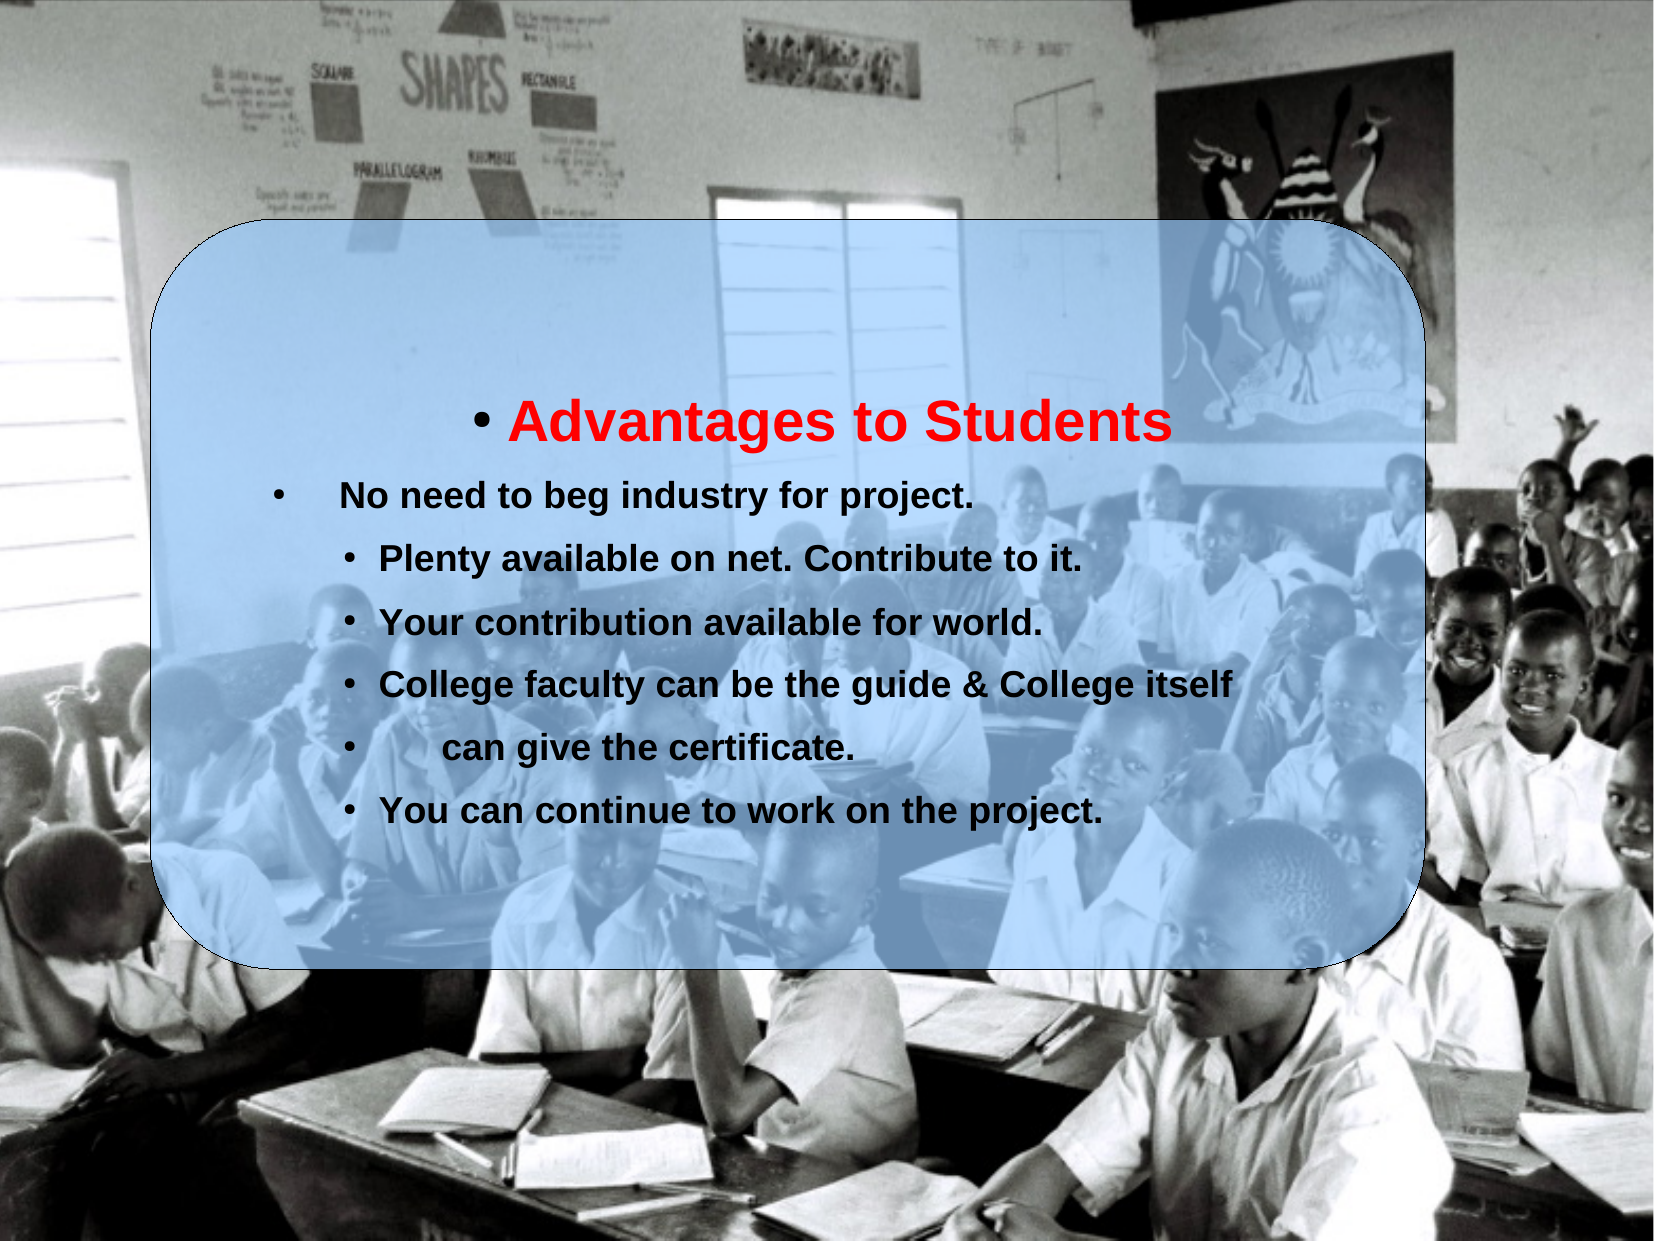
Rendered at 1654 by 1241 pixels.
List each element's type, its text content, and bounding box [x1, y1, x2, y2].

picture [0, 0, 1654, 1241]
text_box Advantages to Students No need to beg industry for project. Plenty available on net. Contribute to it. Your contribution available for world. College faculty can be the guide & College itself can give the certificate. You can continue to work on the project. [150, 219, 1426, 970]
